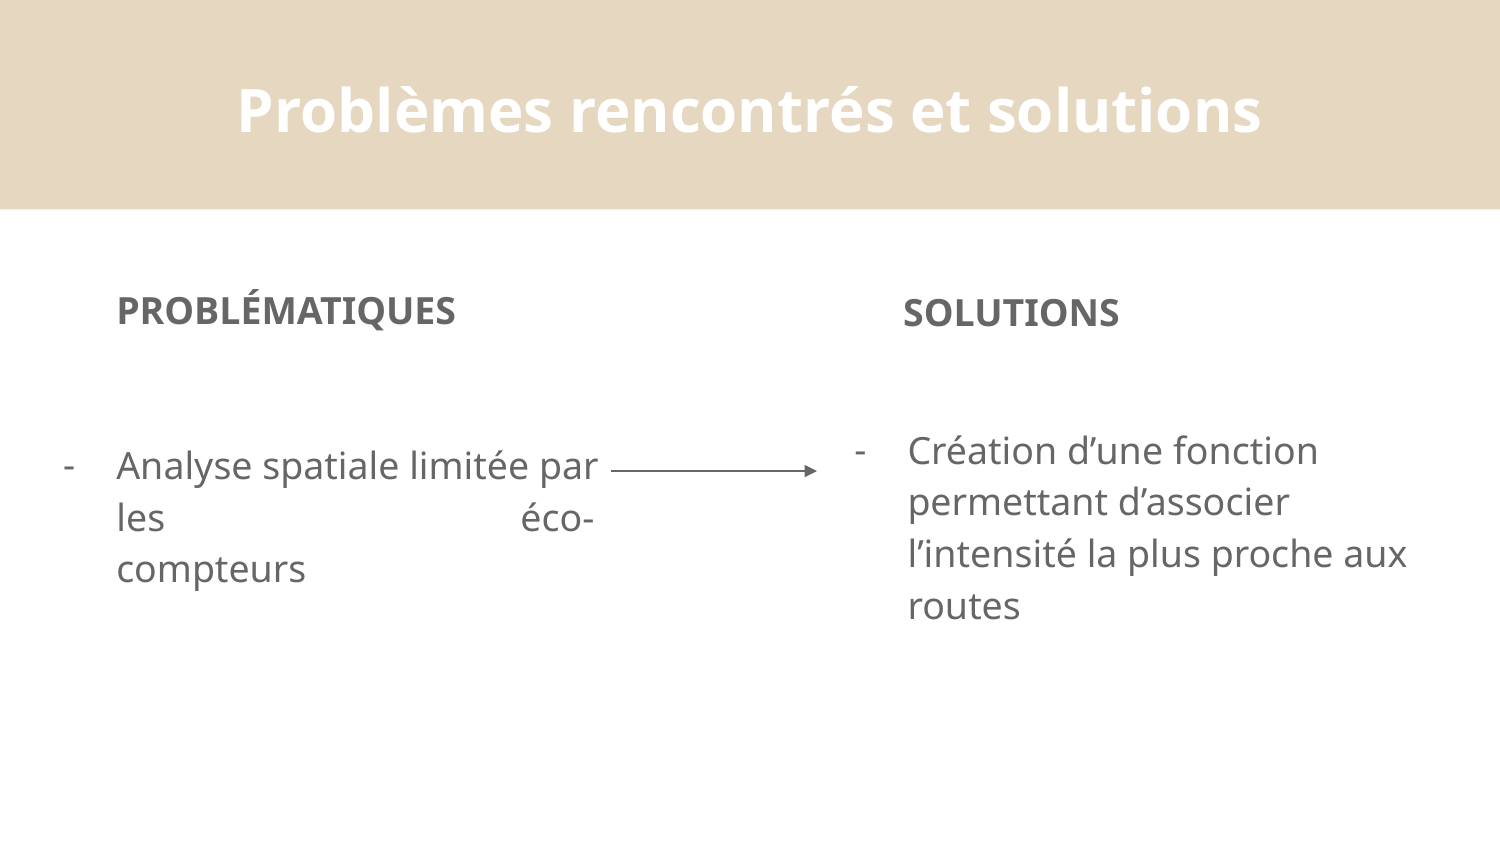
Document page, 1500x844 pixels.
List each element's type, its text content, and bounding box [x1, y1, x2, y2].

list SOLUTIONS [813, 267, 1470, 336]
text_box Analyse spatiale limitée par les éco-compteurs [26, 420, 666, 553]
title Problèmes rencontrés et solutions [51, 57, 1449, 161]
text_box Création d’une fonction permettant d’associer l’intensité la plus proche aux routes [817, 404, 1457, 538]
list PROBLÉMATIQUES [26, 265, 683, 334]
